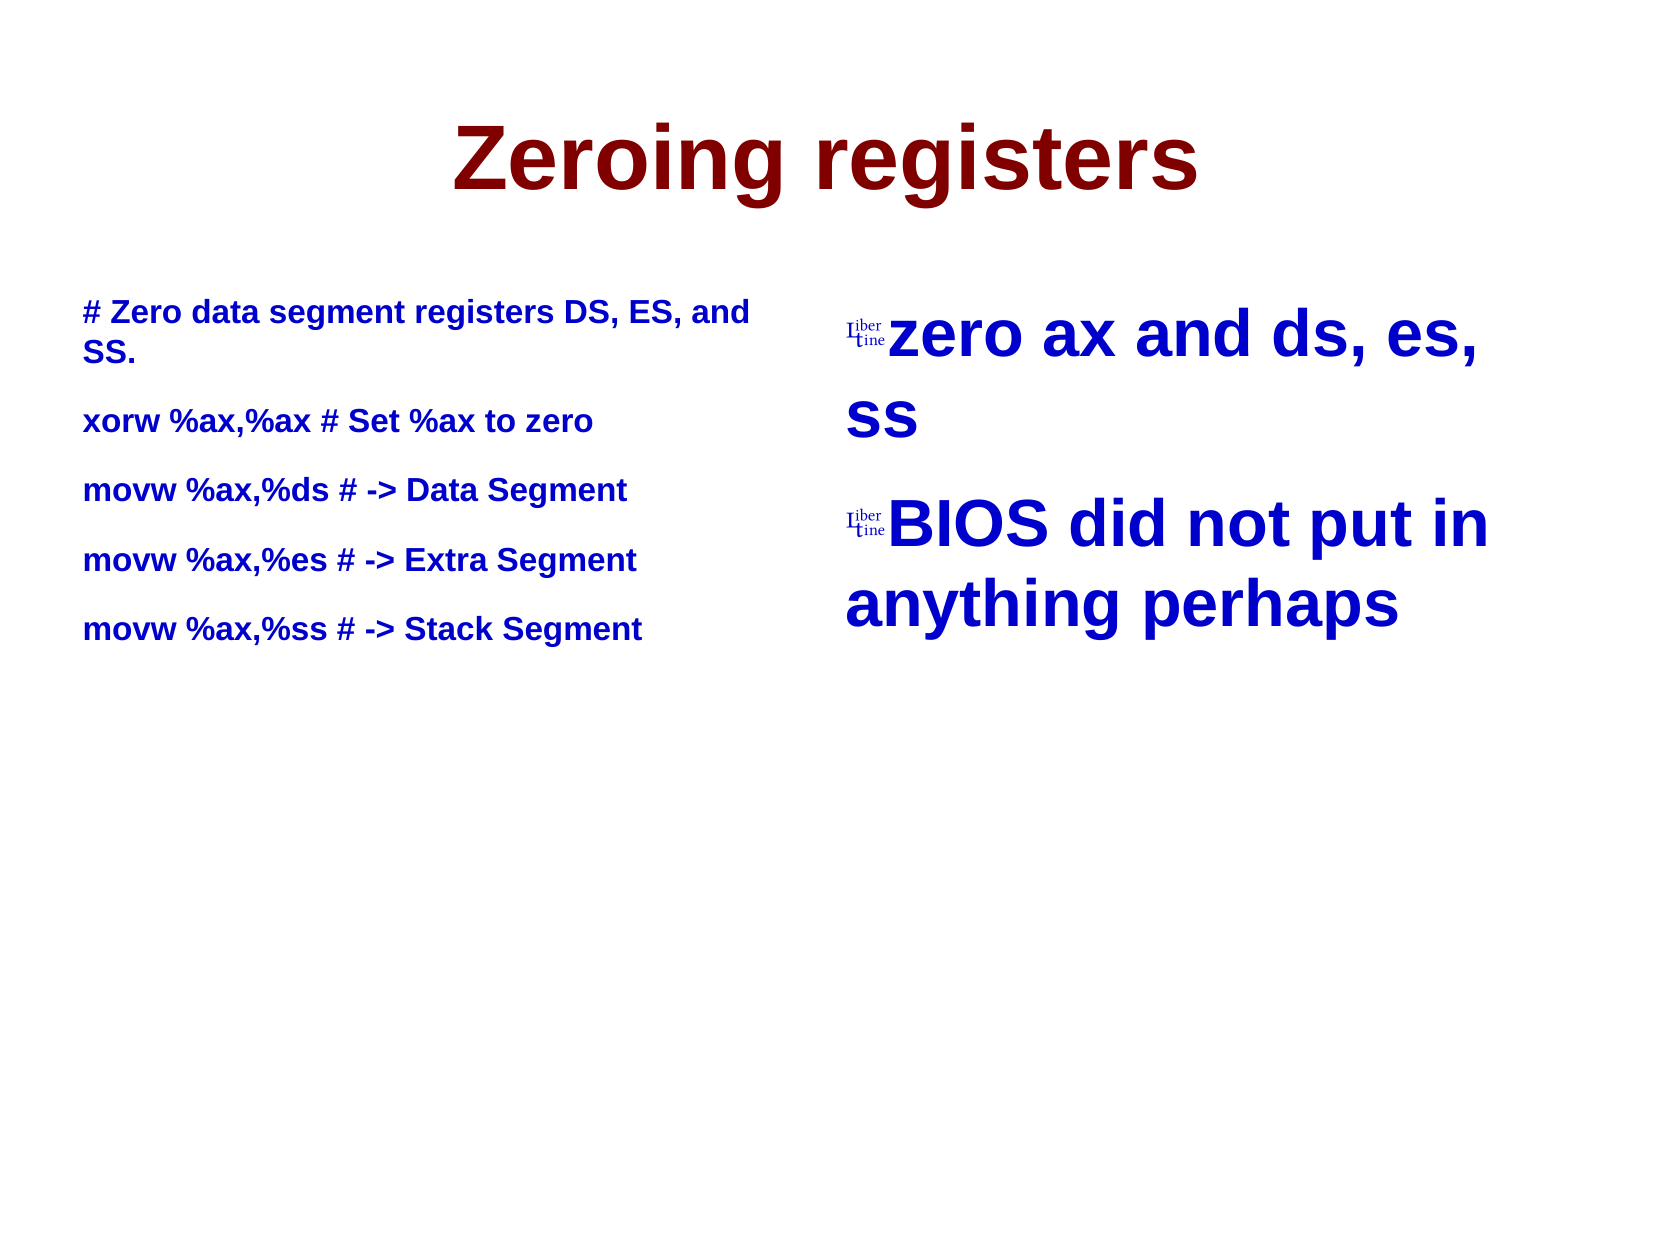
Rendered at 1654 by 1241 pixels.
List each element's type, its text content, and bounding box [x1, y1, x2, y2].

list # Zero data segment registers DS, ES, and SS. xorw %ax,%ax # Set %ax to zero movw %ax,%ds # -> Data Segment movw %ax,%es # -> Extra Segment movw %ax,%ss # -> Stack Segment [82, 290, 809, 1010]
title Zeroing registers [82, 49, 1571, 257]
list zero ax and ds, es, ss BIOS did not put in anything perhaps [845, 290, 1572, 1010]
